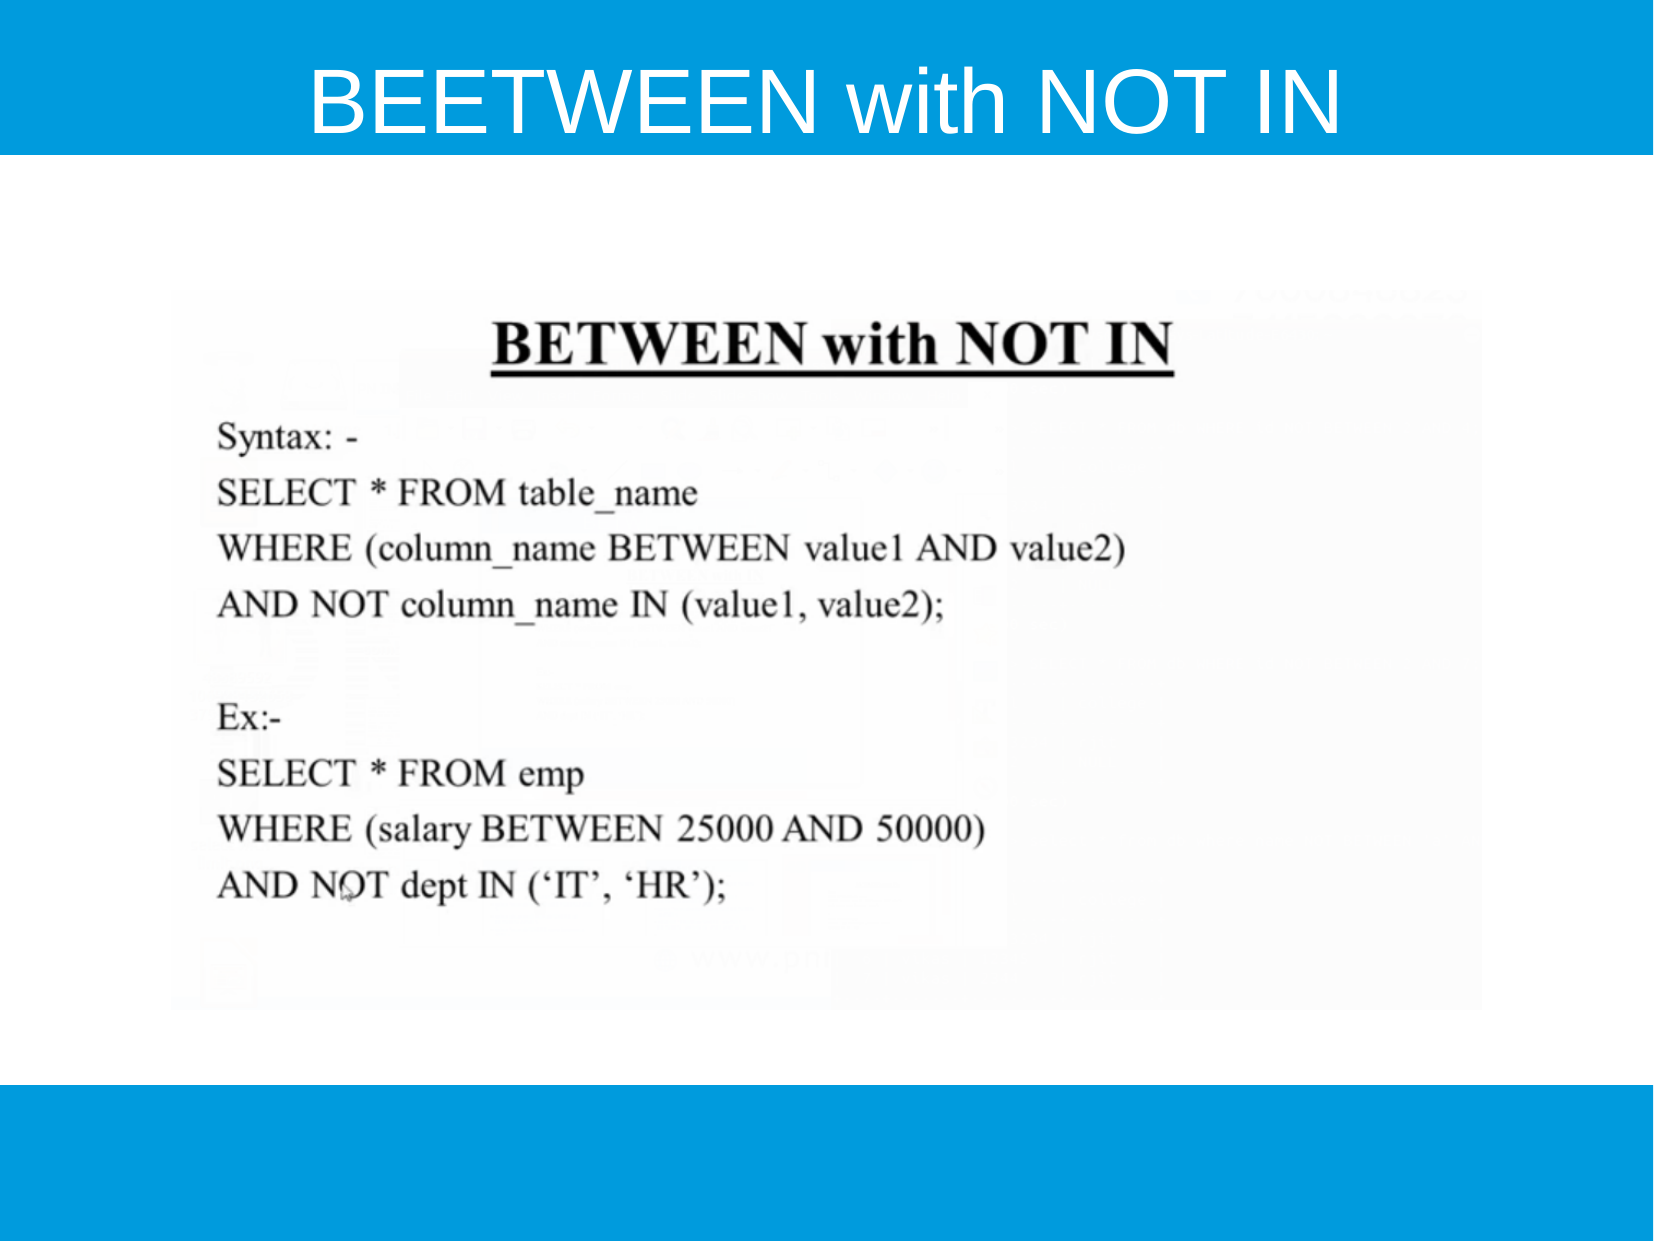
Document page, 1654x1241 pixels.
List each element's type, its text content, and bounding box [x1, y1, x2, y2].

picture [171, 290, 1482, 1010]
title BEETWEEN with NOT IN [82, 49, 1571, 155]
